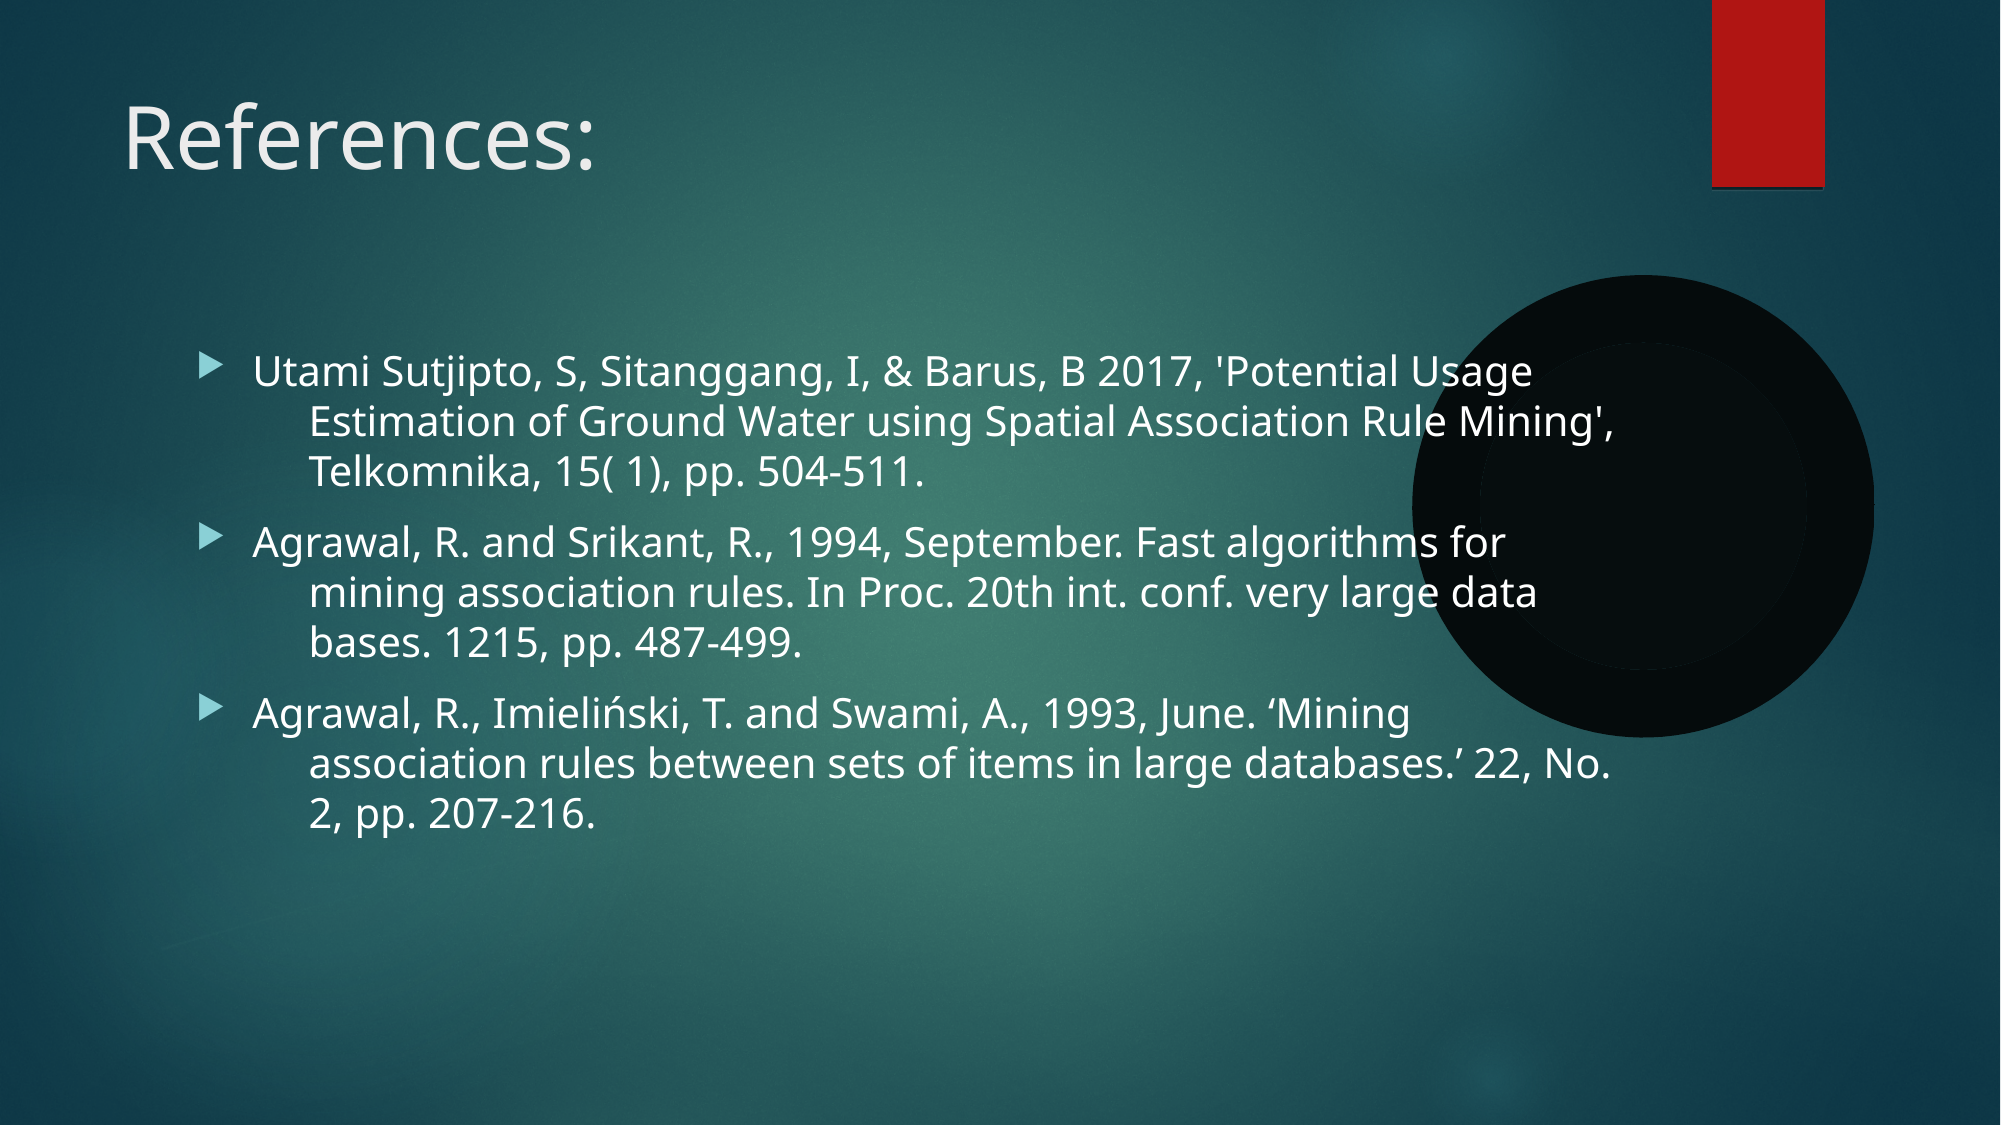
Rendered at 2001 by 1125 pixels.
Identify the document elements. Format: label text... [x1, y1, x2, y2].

list Utami Sutjipto, S, Sitanggang, I, & Barus, B 2017, 'Potential Usage Estimation of Ground Water using Spatial Association Rule Mining', Telkomnika, 15( 1), pp. 504-511. Agrawal, R. and Srikant, R., 1994, September. Fast algorithms for mining association rules. In Proc. 20th int. conf. very large data bases. 1215, pp. 487-499. Agrawal, R., Imieliński, T. and Swami, A., 1993, June. ‘Mining association rules between sets of items in large databases.’ 22, No. 2, pp. 207-216. [181, 336, 1649, 1026]
title References: [106, 74, 1649, 305]
